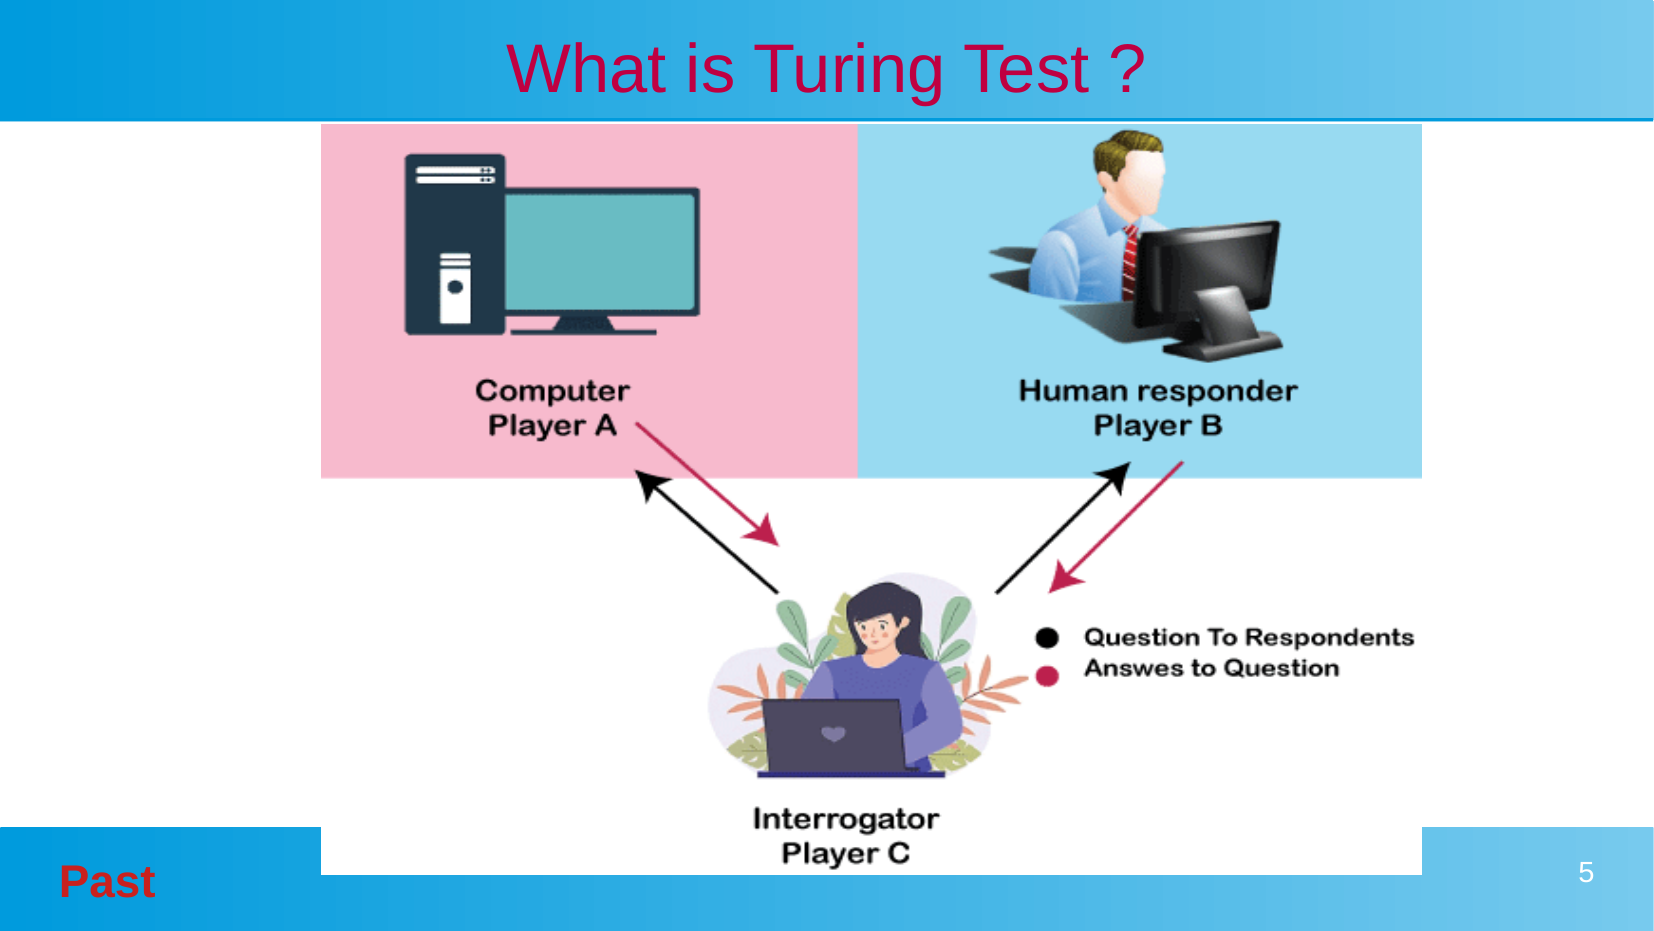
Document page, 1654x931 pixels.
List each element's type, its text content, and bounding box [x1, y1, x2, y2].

picture [321, 124, 1422, 875]
title What is Turing Test ? [59, 29, 1595, 108]
